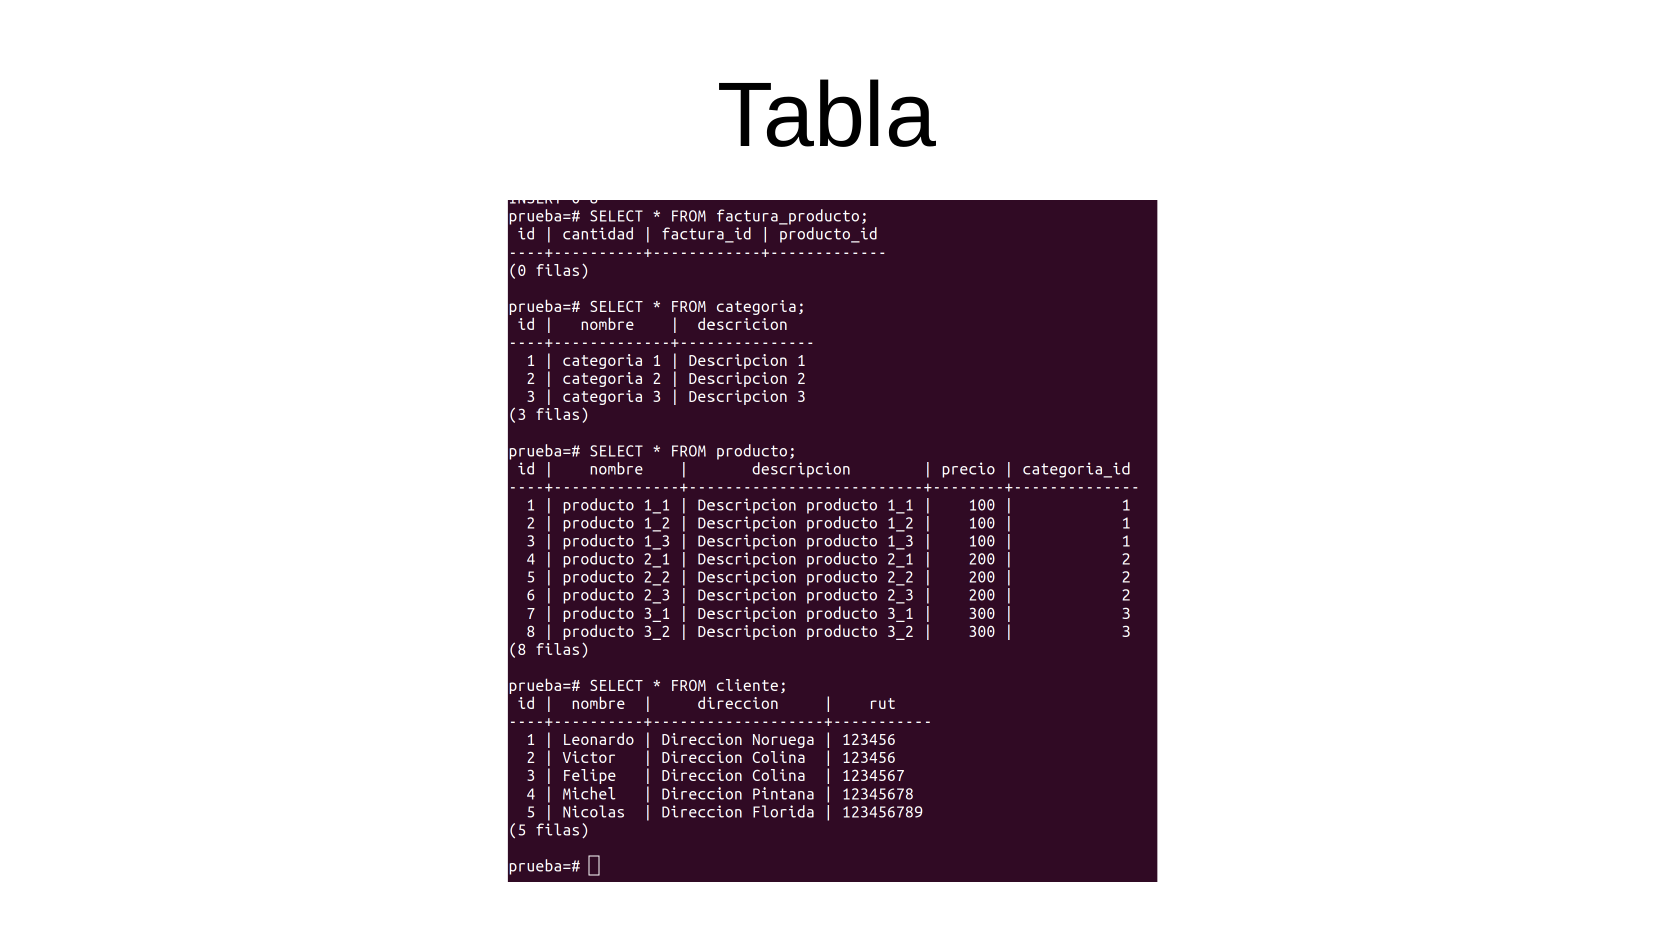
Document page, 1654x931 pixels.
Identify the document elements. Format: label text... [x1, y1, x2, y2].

title Tabla [82, 37, 1571, 193]
picture [507, 200, 1158, 882]
